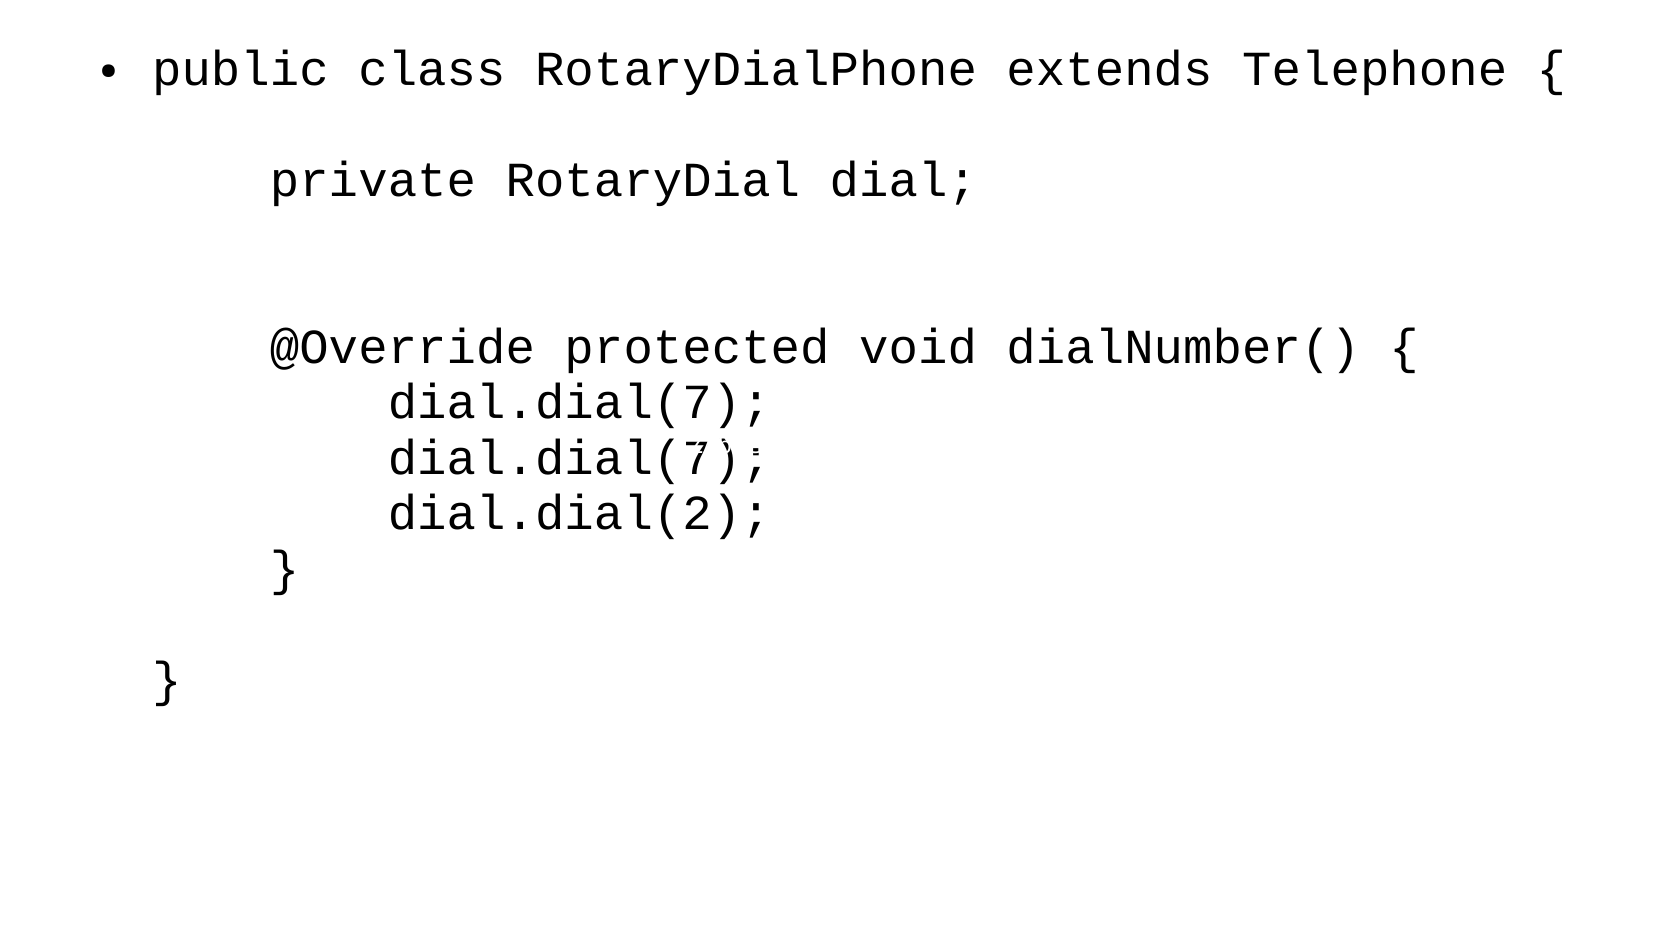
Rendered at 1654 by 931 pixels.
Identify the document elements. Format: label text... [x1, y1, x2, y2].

list public class RotaryDialPhone extends Telephone { private RotaryDial dial; @Override protected void dialNumber() { dial.dial(7); dial.dial(7); dial.dial(2); } } [82, 45, 1571, 758]
text_box ZAbKGHCEkSC6 [675, 421, 885, 467]
